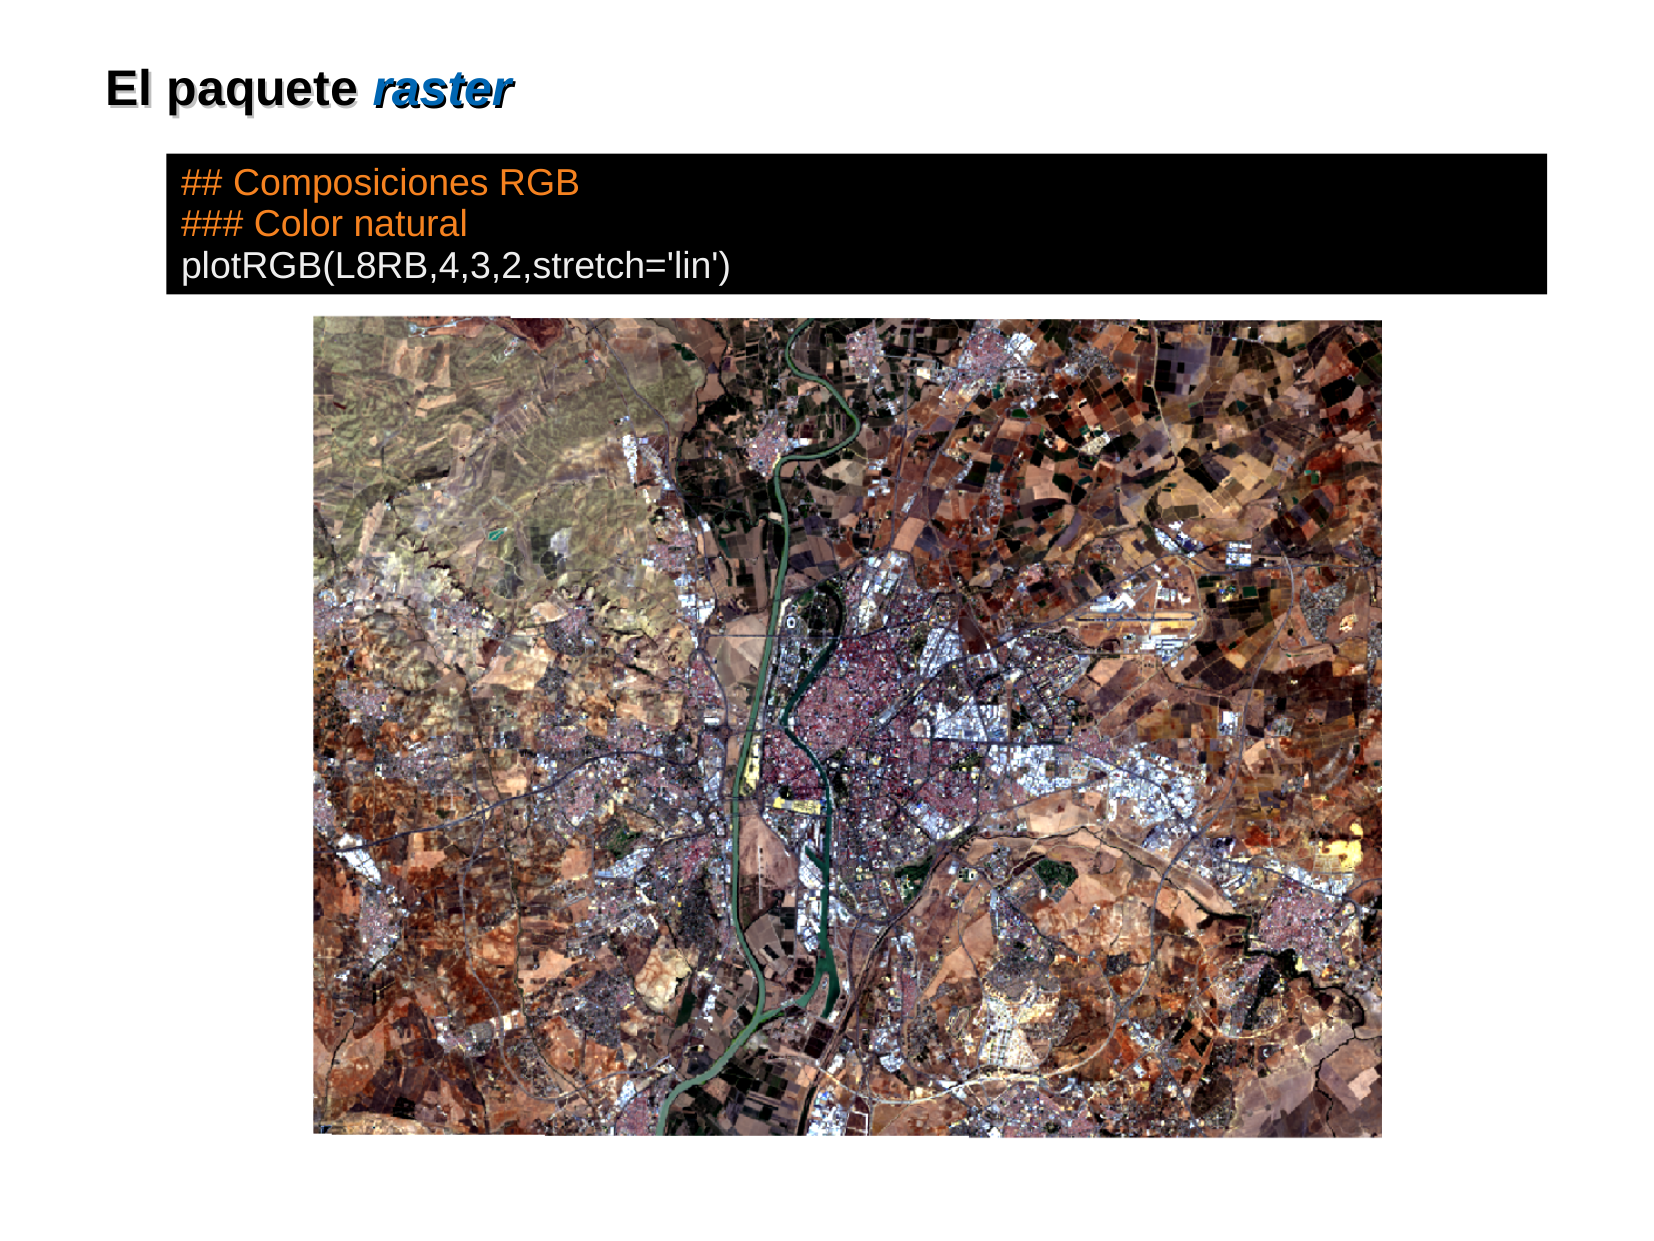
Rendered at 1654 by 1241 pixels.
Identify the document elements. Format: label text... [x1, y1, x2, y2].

text_box ## Composiciones RGB ### Color natural plotRGB(L8RB,4,3,2,stretch='lin') [166, 153, 1548, 295]
picture [313, 312, 1382, 1140]
text_box El paquete raster [90, 53, 685, 134]
